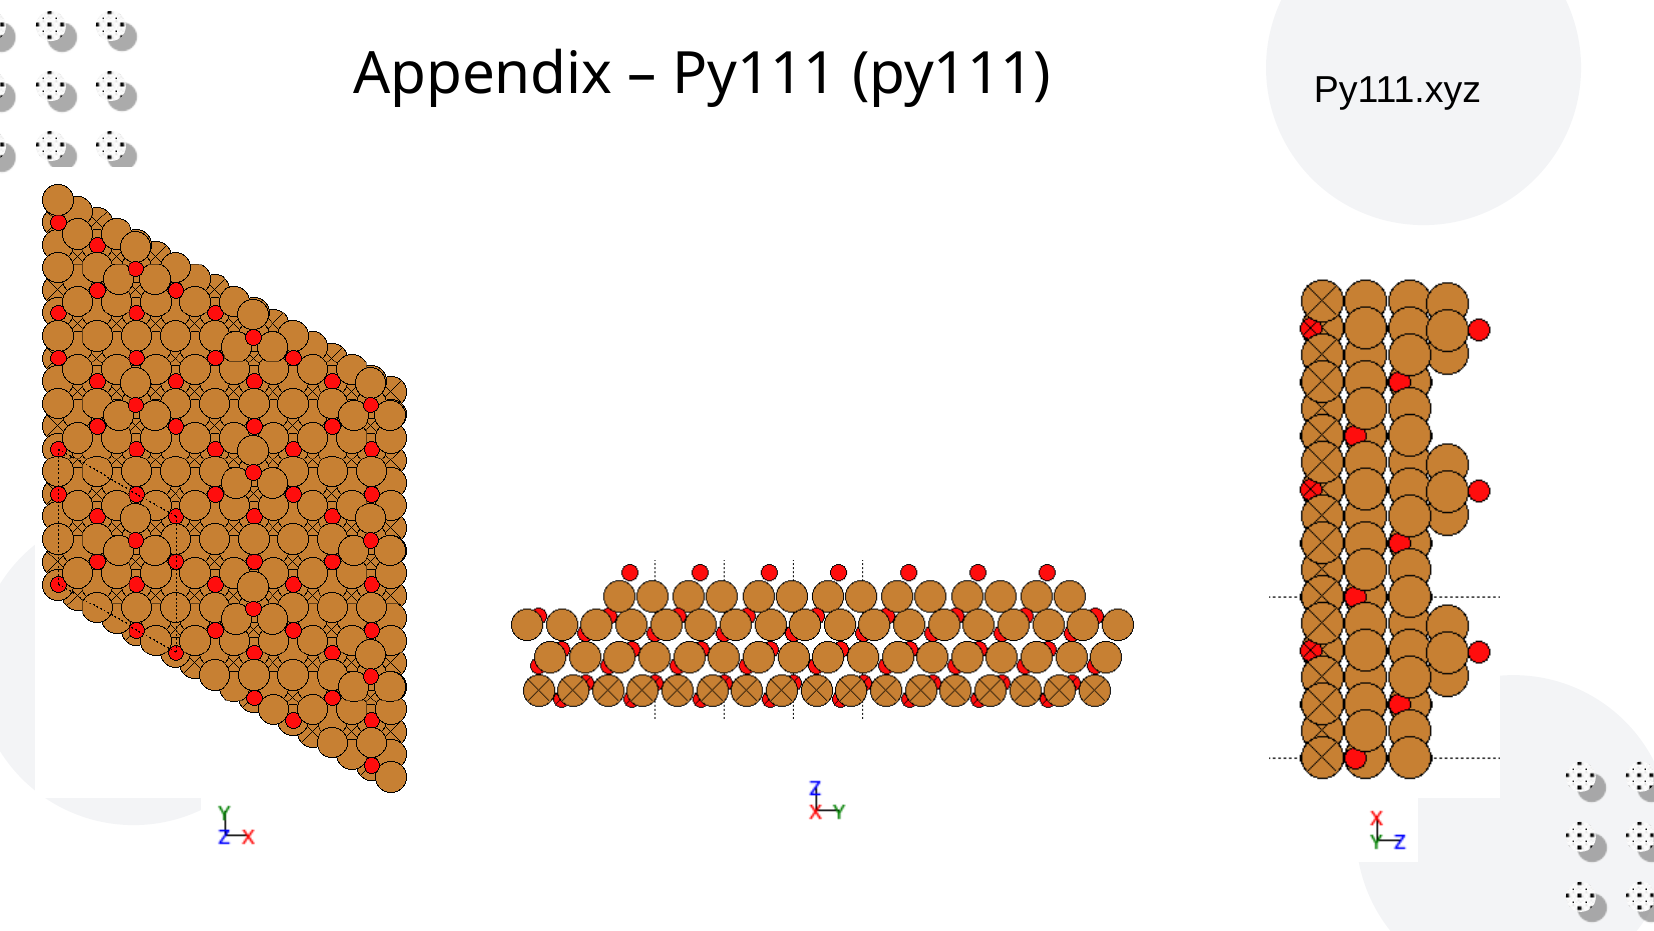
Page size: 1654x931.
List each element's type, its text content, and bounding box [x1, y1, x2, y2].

picture [95, 10, 126, 41]
picture [1625, 761, 1654, 792]
picture [1625, 881, 1654, 912]
picture [1625, 821, 1654, 852]
picture [792, 767, 857, 832]
text_box Py111.xyz [1299, 61, 1565, 119]
picture [0, 133, 7, 159]
picture [35, 11, 66, 42]
picture [1565, 881, 1596, 912]
picture [95, 130, 127, 162]
text_box Appendix – Py111 (py111) [164, 24, 1241, 198]
picture [492, 560, 1152, 719]
picture [0, 14, 6, 39]
picture [1565, 761, 1596, 792]
picture [35, 167, 414, 857]
picture [95, 70, 126, 101]
picture [1565, 821, 1596, 852]
picture [0, 74, 6, 99]
picture [1269, 265, 1500, 862]
picture [35, 70, 66, 102]
picture [35, 130, 67, 162]
